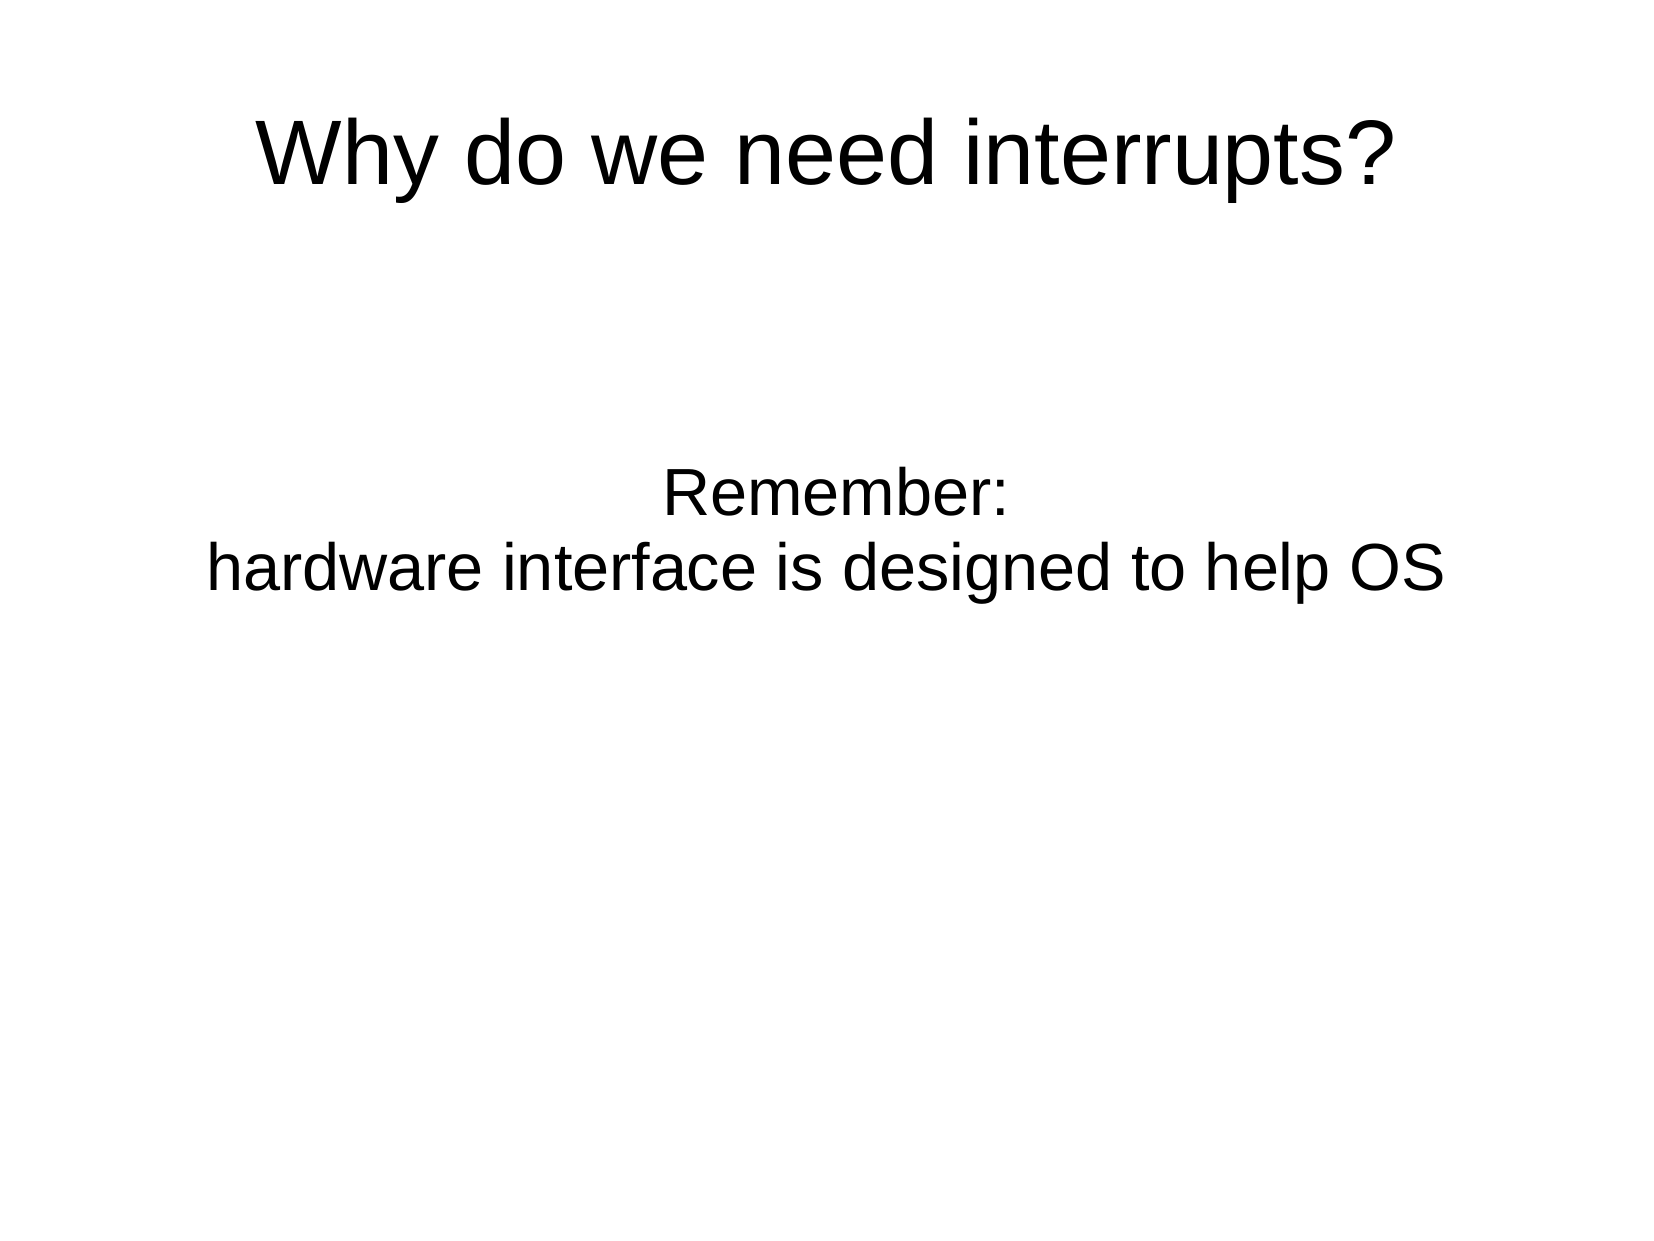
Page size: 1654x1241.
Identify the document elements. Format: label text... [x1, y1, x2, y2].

subtitle Remember: hardware interface is designed to help OS [82, 49, 1571, 1010]
